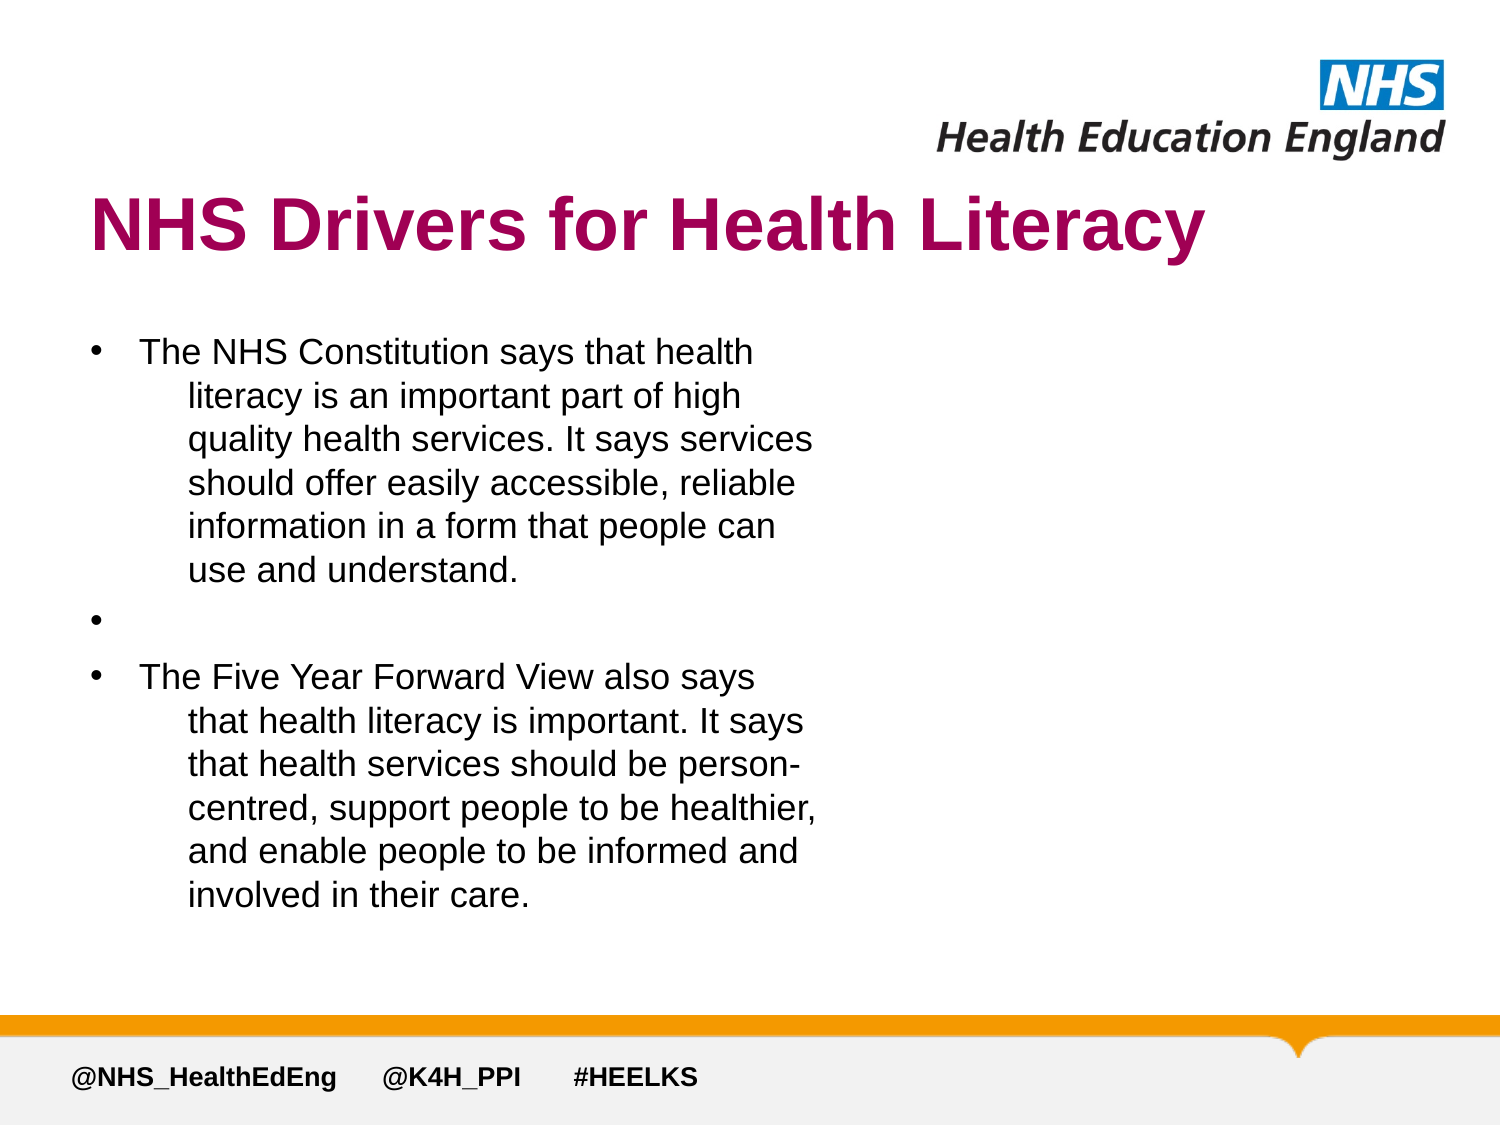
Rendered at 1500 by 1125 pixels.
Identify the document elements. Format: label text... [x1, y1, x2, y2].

title NHS Drivers for Health Literacy [75, 168, 1351, 280]
list The NHS Constitution says that health literacy is an important part of high quality health services. It says services should offer easily accessible, reliable information in a form that people can use and understand. The Five Year Forward View also says that health literacy is important. It says that health services should be person-centred, support people to be healthier, and enable people to be informed and involved in their care. [75, 320, 1426, 931]
text_box @NHS_HealthEdEng @K4H_PPI #HEELKS [55, 1052, 932, 1113]
